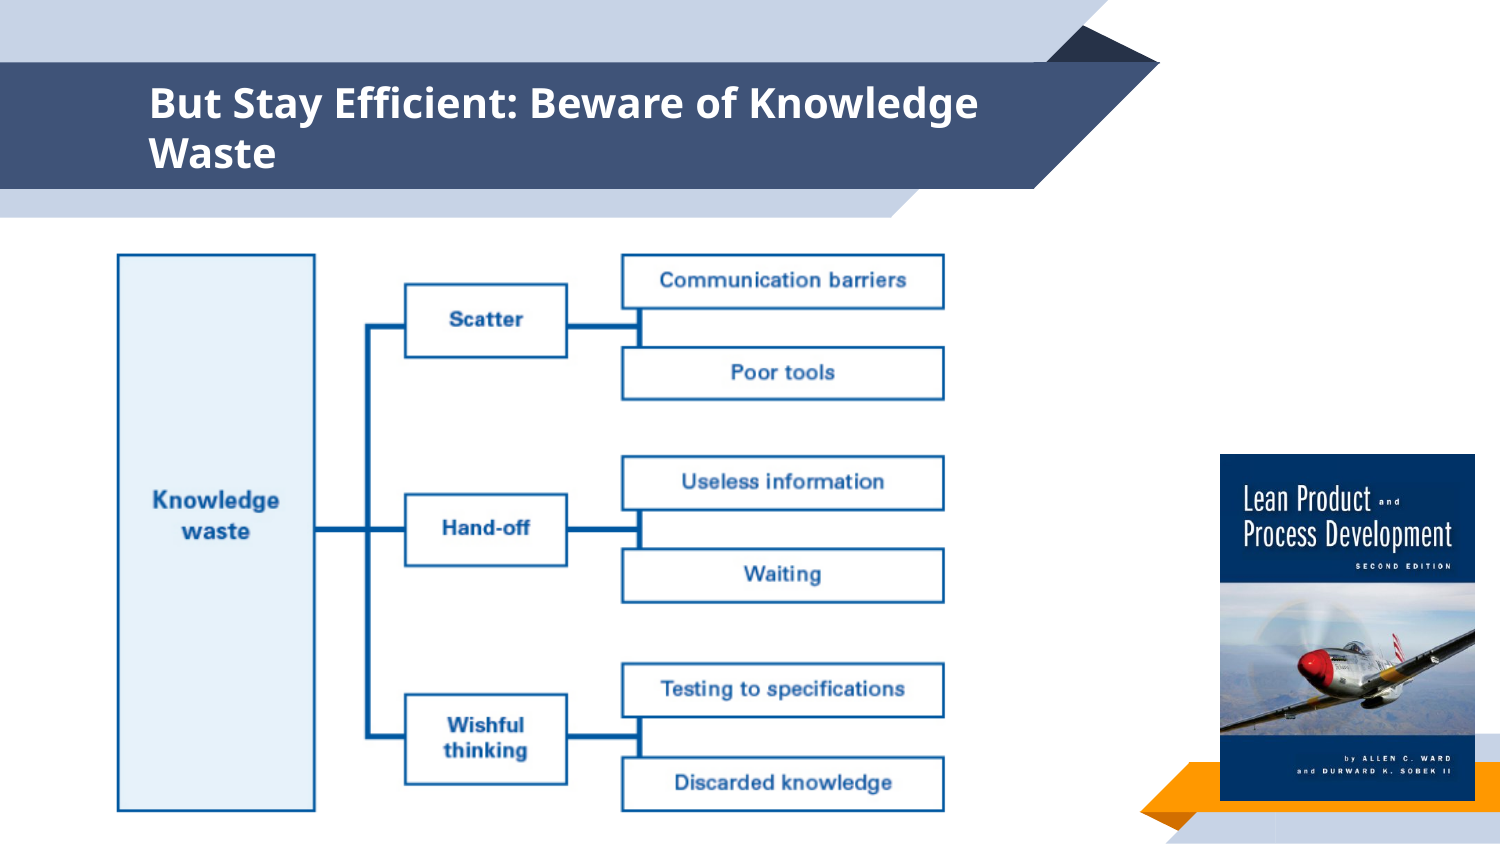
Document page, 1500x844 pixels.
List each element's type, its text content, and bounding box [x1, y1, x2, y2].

title But Stay Efficient: Beware of Knowledge Waste [133, 64, 1035, 190]
picture [88, 229, 963, 844]
picture [1220, 454, 1475, 802]
